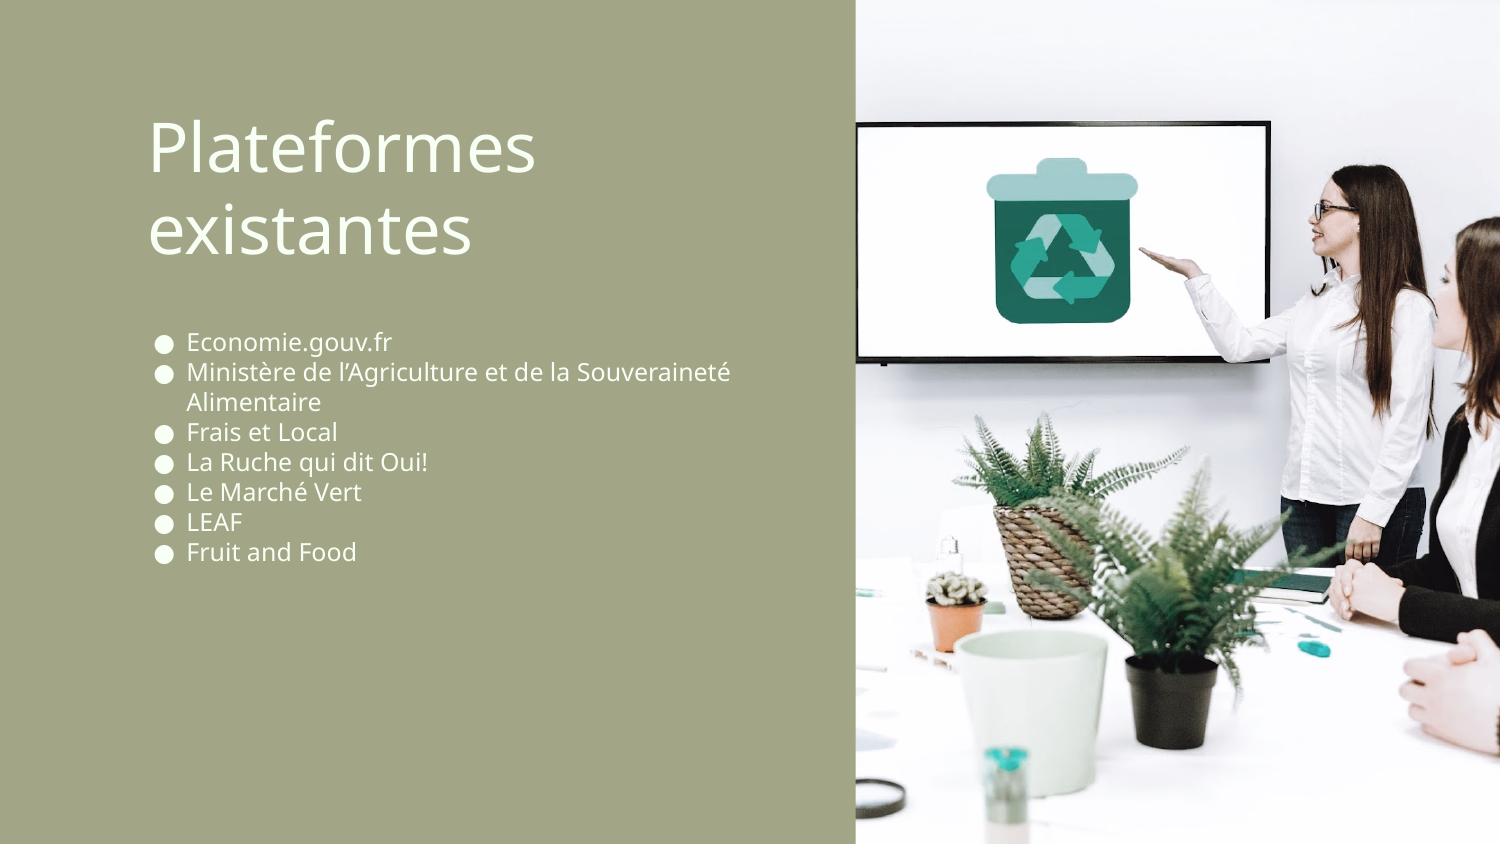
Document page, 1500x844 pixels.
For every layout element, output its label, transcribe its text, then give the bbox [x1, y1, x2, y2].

title Plateformes existantes [131, 88, 656, 258]
subtitle Economie.gouv.fr Ministère de l’Agriculture et de la Souveraineté Alimentaire Frais et Local La Ruche qui dit Oui! Le Marché Vert LEAF Fruit and Food [131, 281, 783, 756]
picture [855, 0, 1500, 844]
